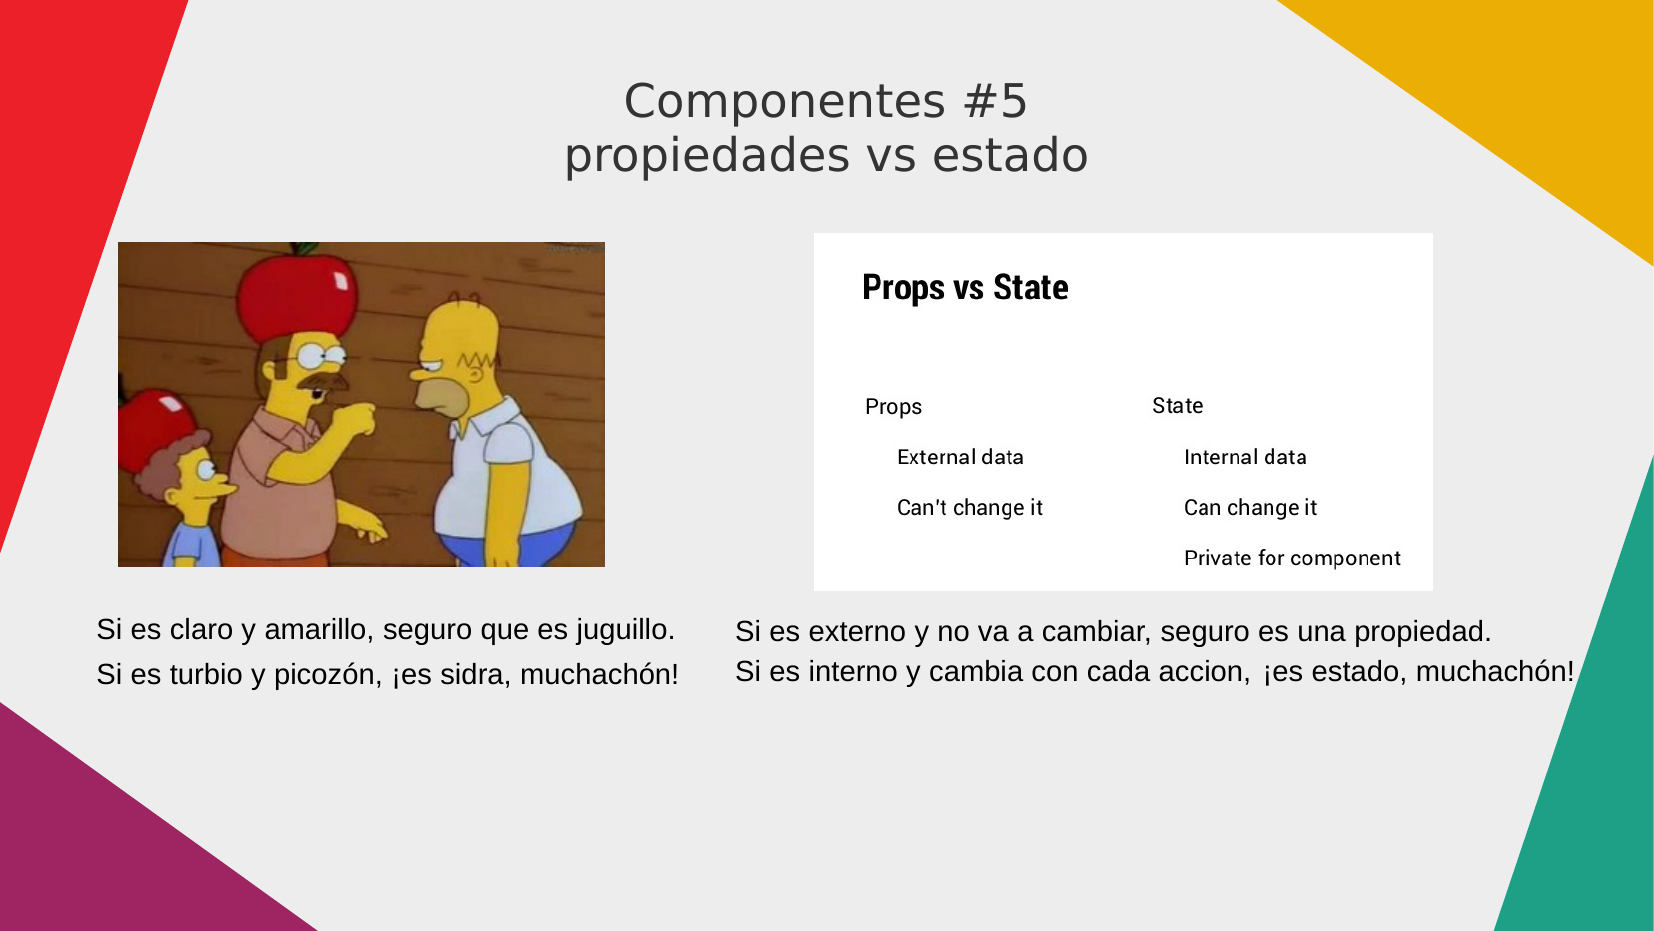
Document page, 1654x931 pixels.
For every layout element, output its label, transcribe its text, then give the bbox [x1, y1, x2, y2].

text_box Si es claro y amarillo, seguro que es juguillo. Si es turbio y picozón, ¡es sidra, muchachón! [81, 606, 694, 699]
picture [118, 242, 605, 567]
title Componentes #5 propiedades vs estado [114, 54, 1539, 203]
picture [814, 233, 1433, 591]
text_box Si es externo y no va a cambiar, seguro es una propiedad. Si es interno y cambia con cada accion, ¡es estado, muchachón! [720, 607, 1600, 697]
